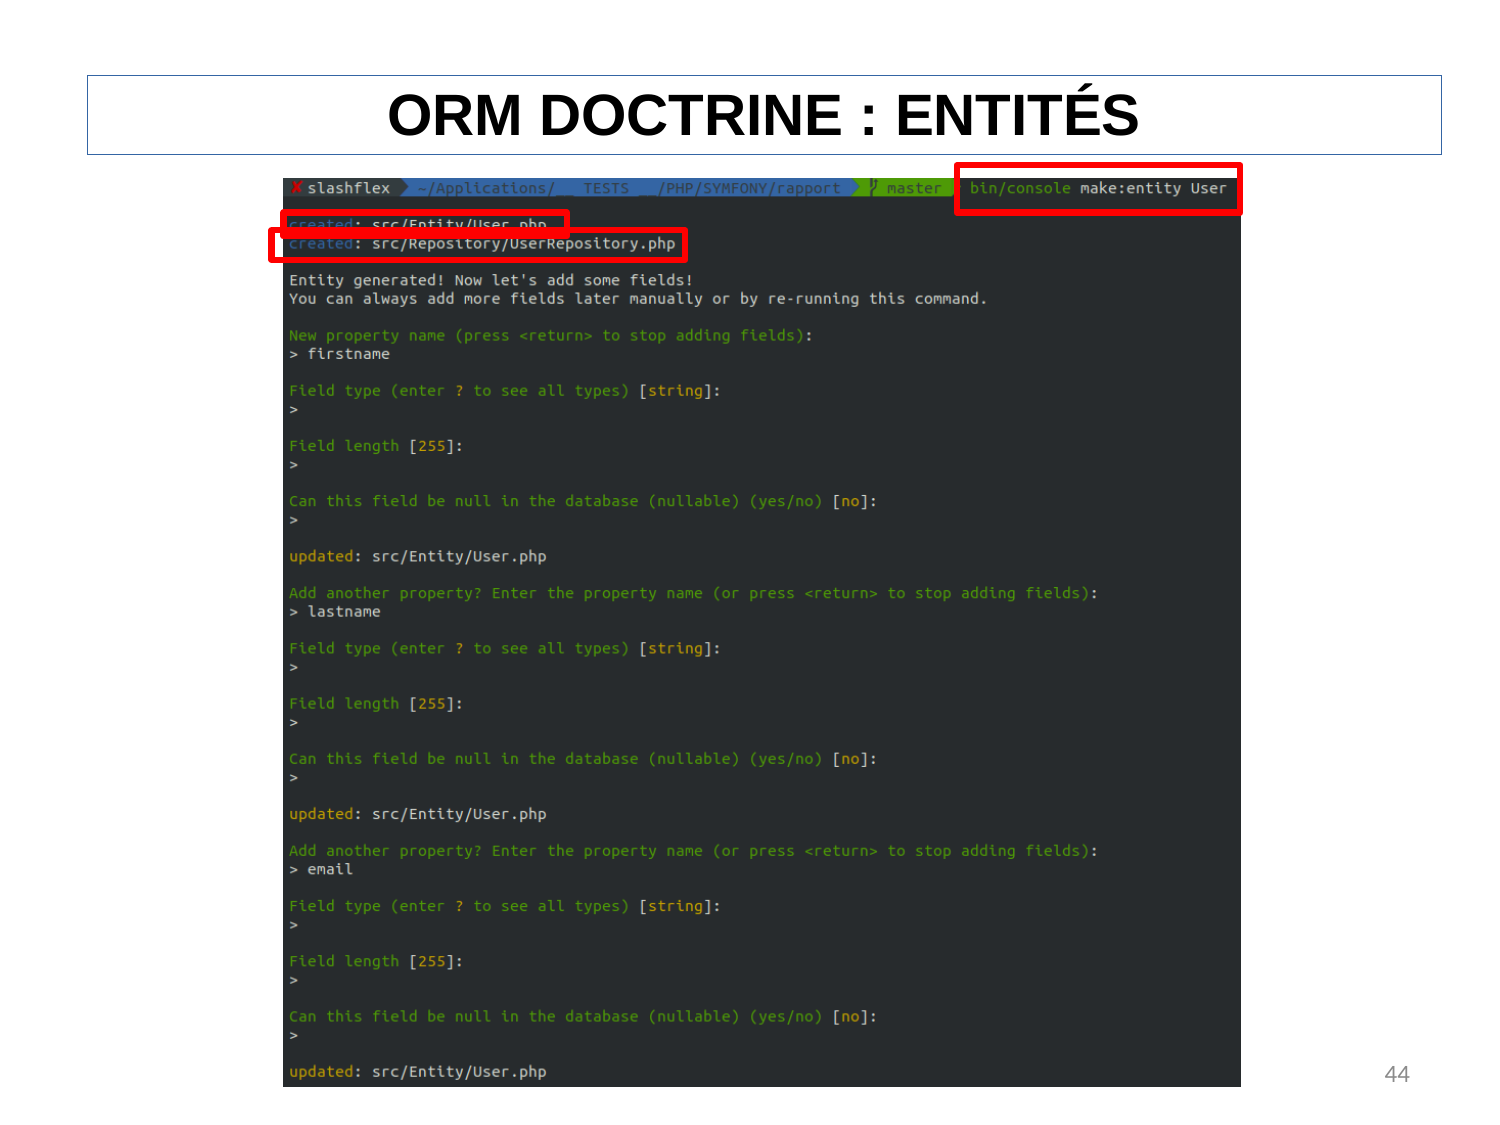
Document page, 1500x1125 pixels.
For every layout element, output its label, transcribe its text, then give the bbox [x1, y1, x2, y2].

picture [283, 178, 1241, 1087]
text_box [271, 212, 686, 260]
text_box ORM DOCTRINE : ENTITÉS [87, 75, 1442, 155]
text_box [956, 165, 1241, 213]
